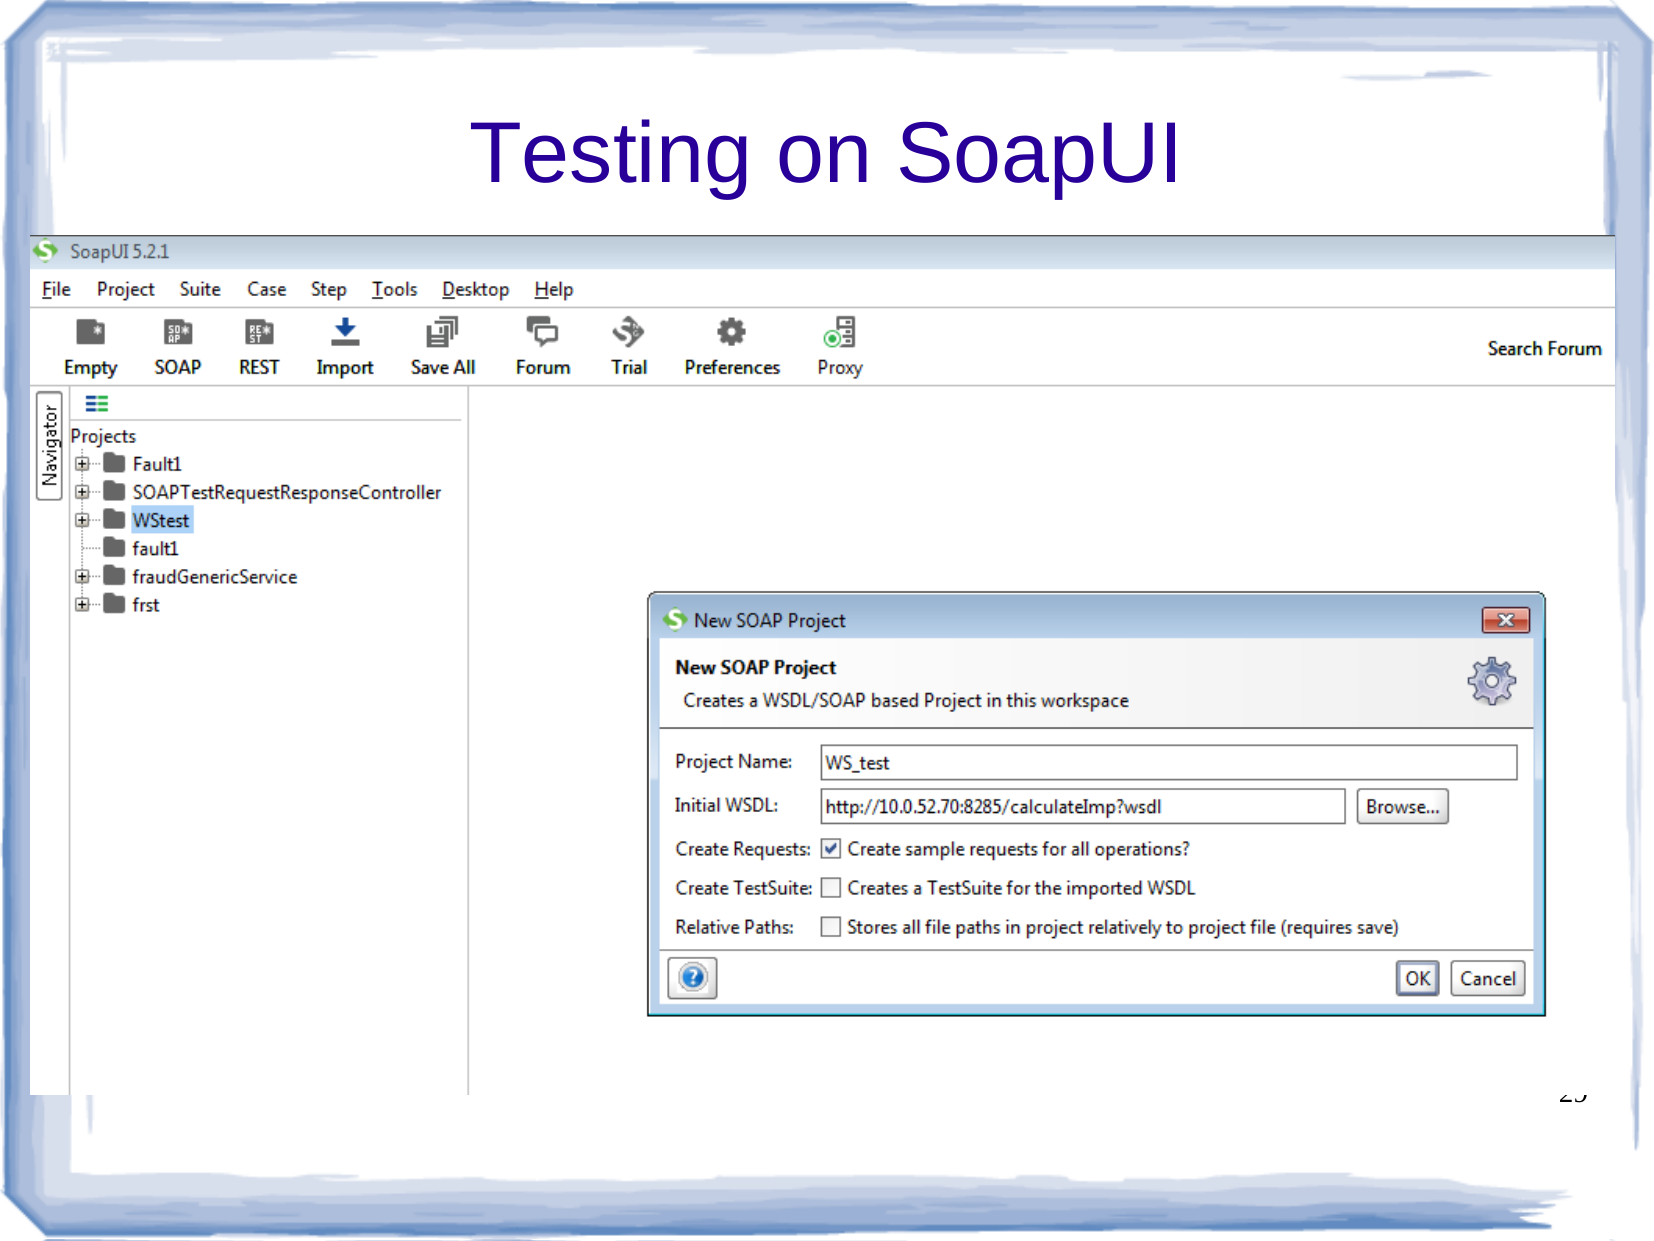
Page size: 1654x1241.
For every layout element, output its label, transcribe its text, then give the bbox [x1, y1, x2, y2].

picture [0, 0, 1654, 1241]
title Testing on SoapUI [82, 49, 1571, 235]
